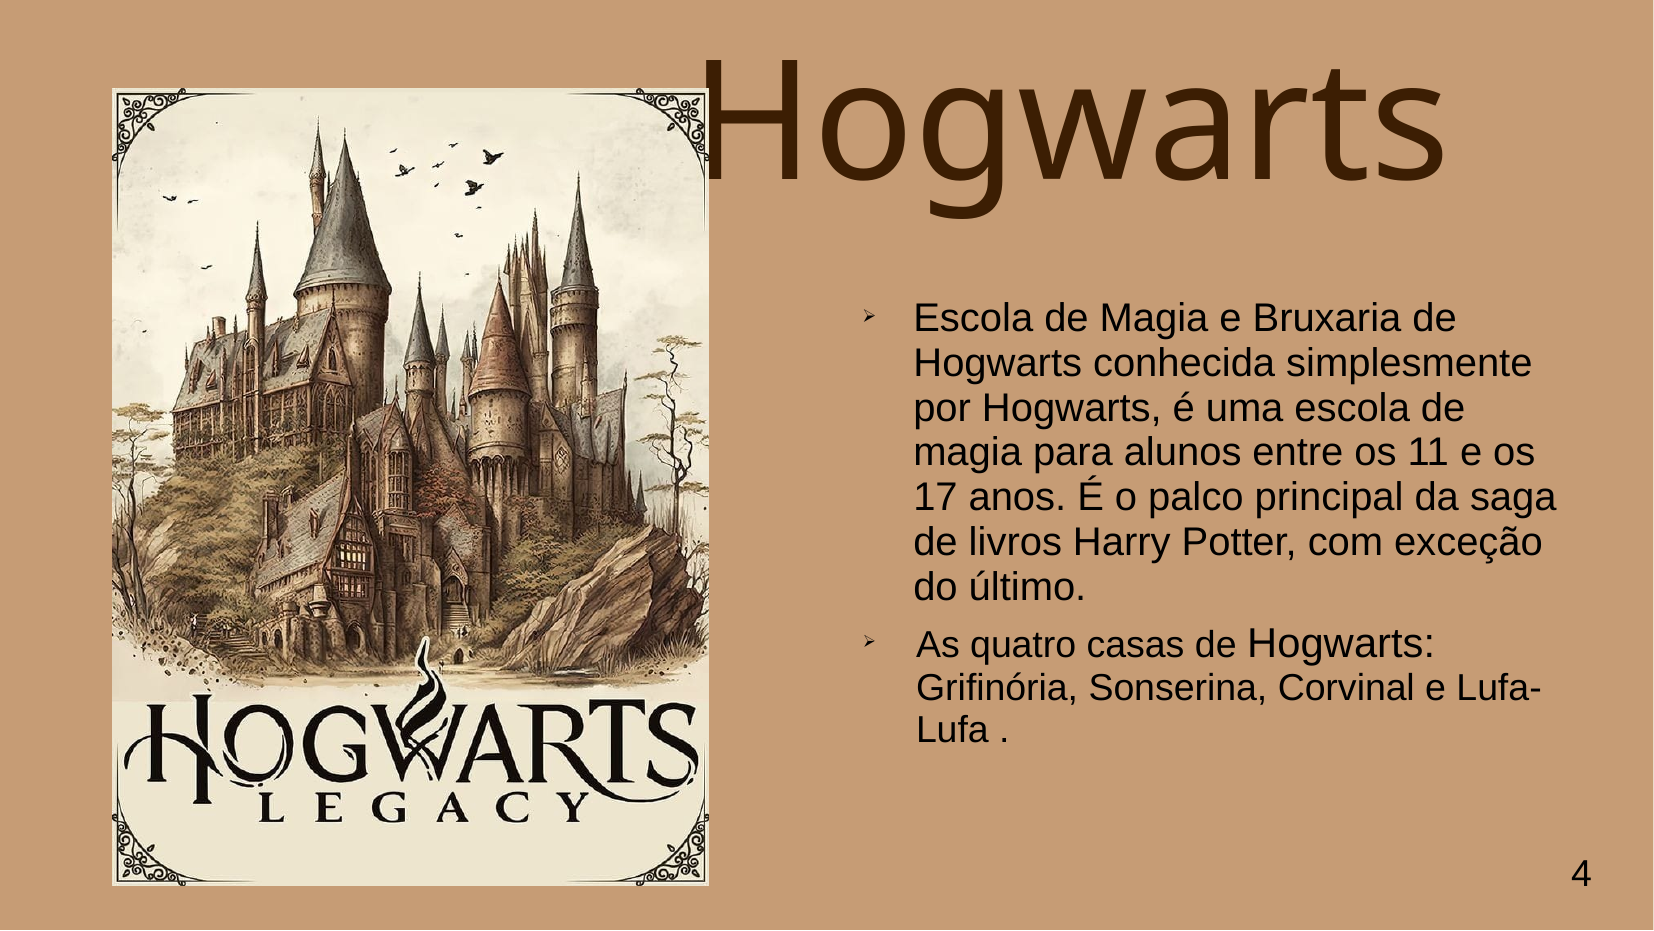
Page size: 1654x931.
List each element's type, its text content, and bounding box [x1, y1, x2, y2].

text_box <número> [1556, 845, 1654, 916]
title Hogwarts [82, 5, 1571, 225]
list Escola de Magia e Bruxaria de Hogwarts conhecida simplesmente por Hogwarts, é uma escola de magia para alunos entre os 11 e os 17 anos. É o palco principal da saga de livros Harry Potter, com exceção do último. [845, 295, 1565, 610]
list As quatro casas de Hogwarts: Grifinória, Sonserina, Corvinal e Lufa-Lufa . [845, 620, 1595, 931]
picture [112, 88, 709, 886]
